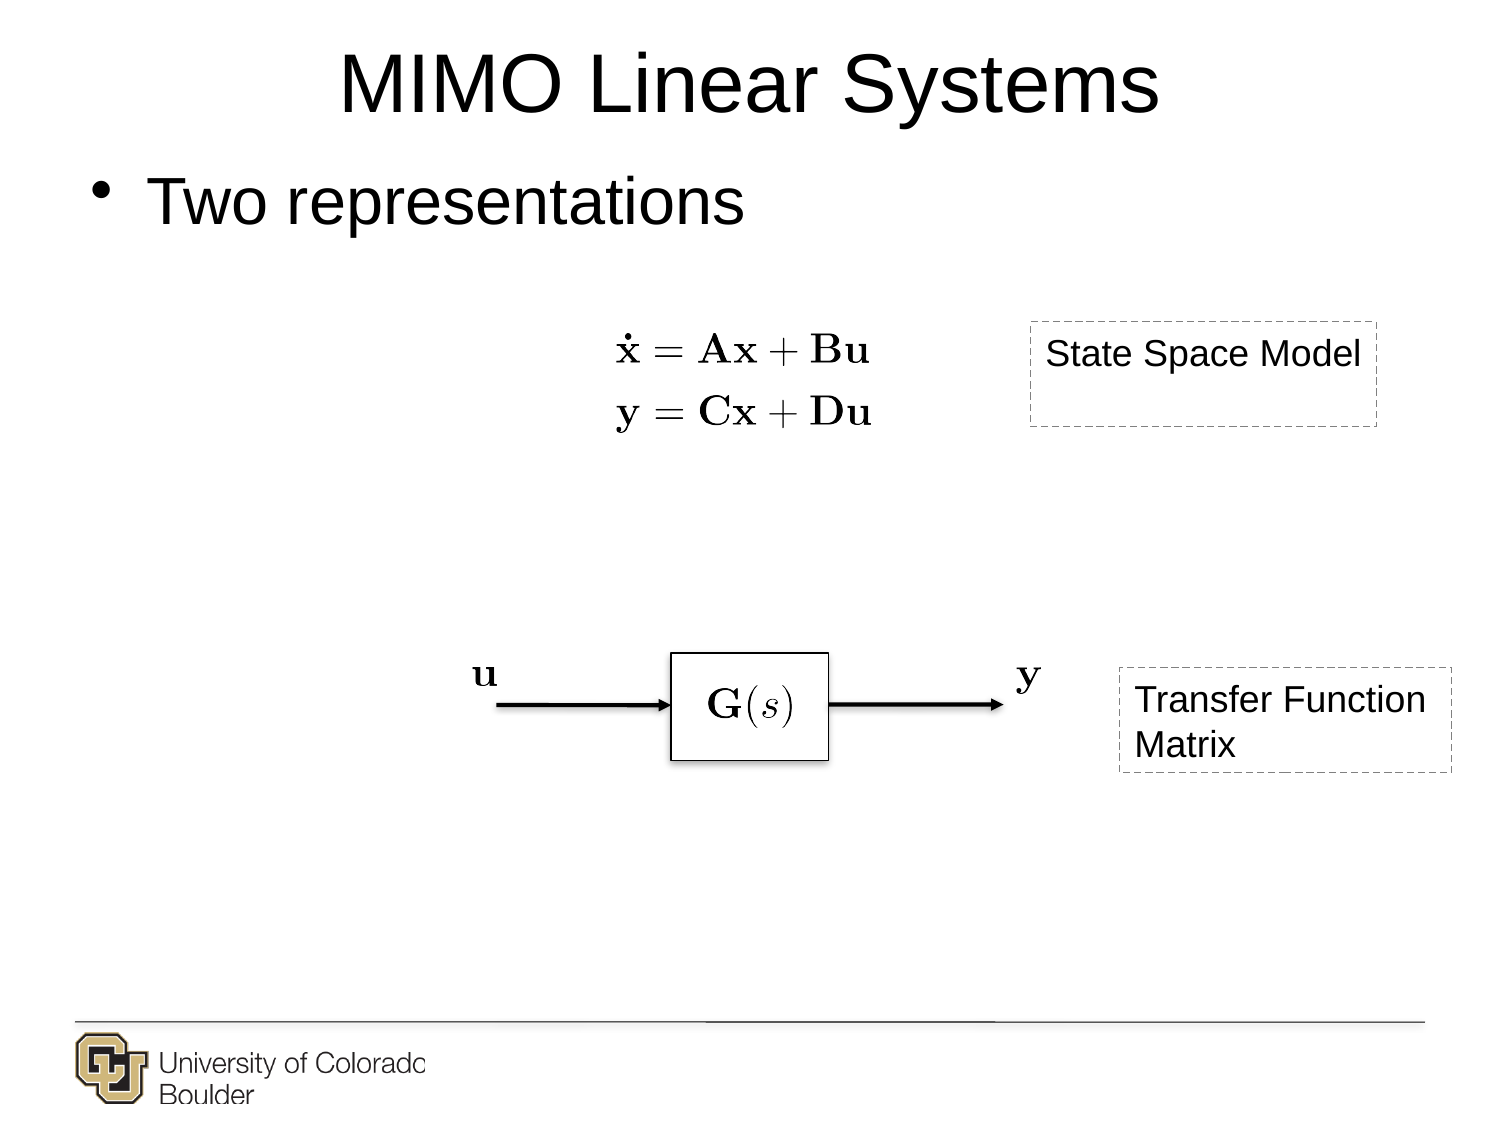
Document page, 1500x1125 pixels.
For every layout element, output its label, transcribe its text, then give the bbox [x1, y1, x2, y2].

picture [616, 333, 869, 366]
text_box [671, 653, 829, 761]
text_box State Space Model [1030, 321, 1377, 427]
picture [616, 395, 871, 433]
text_box Transfer Function Matrix [1119, 667, 1452, 773]
picture [708, 685, 792, 728]
picture [1016, 667, 1041, 694]
title MIMO Linear Systems [75, 18, 1425, 140]
list Two representations [75, 149, 1425, 1005]
picture [472, 667, 497, 686]
